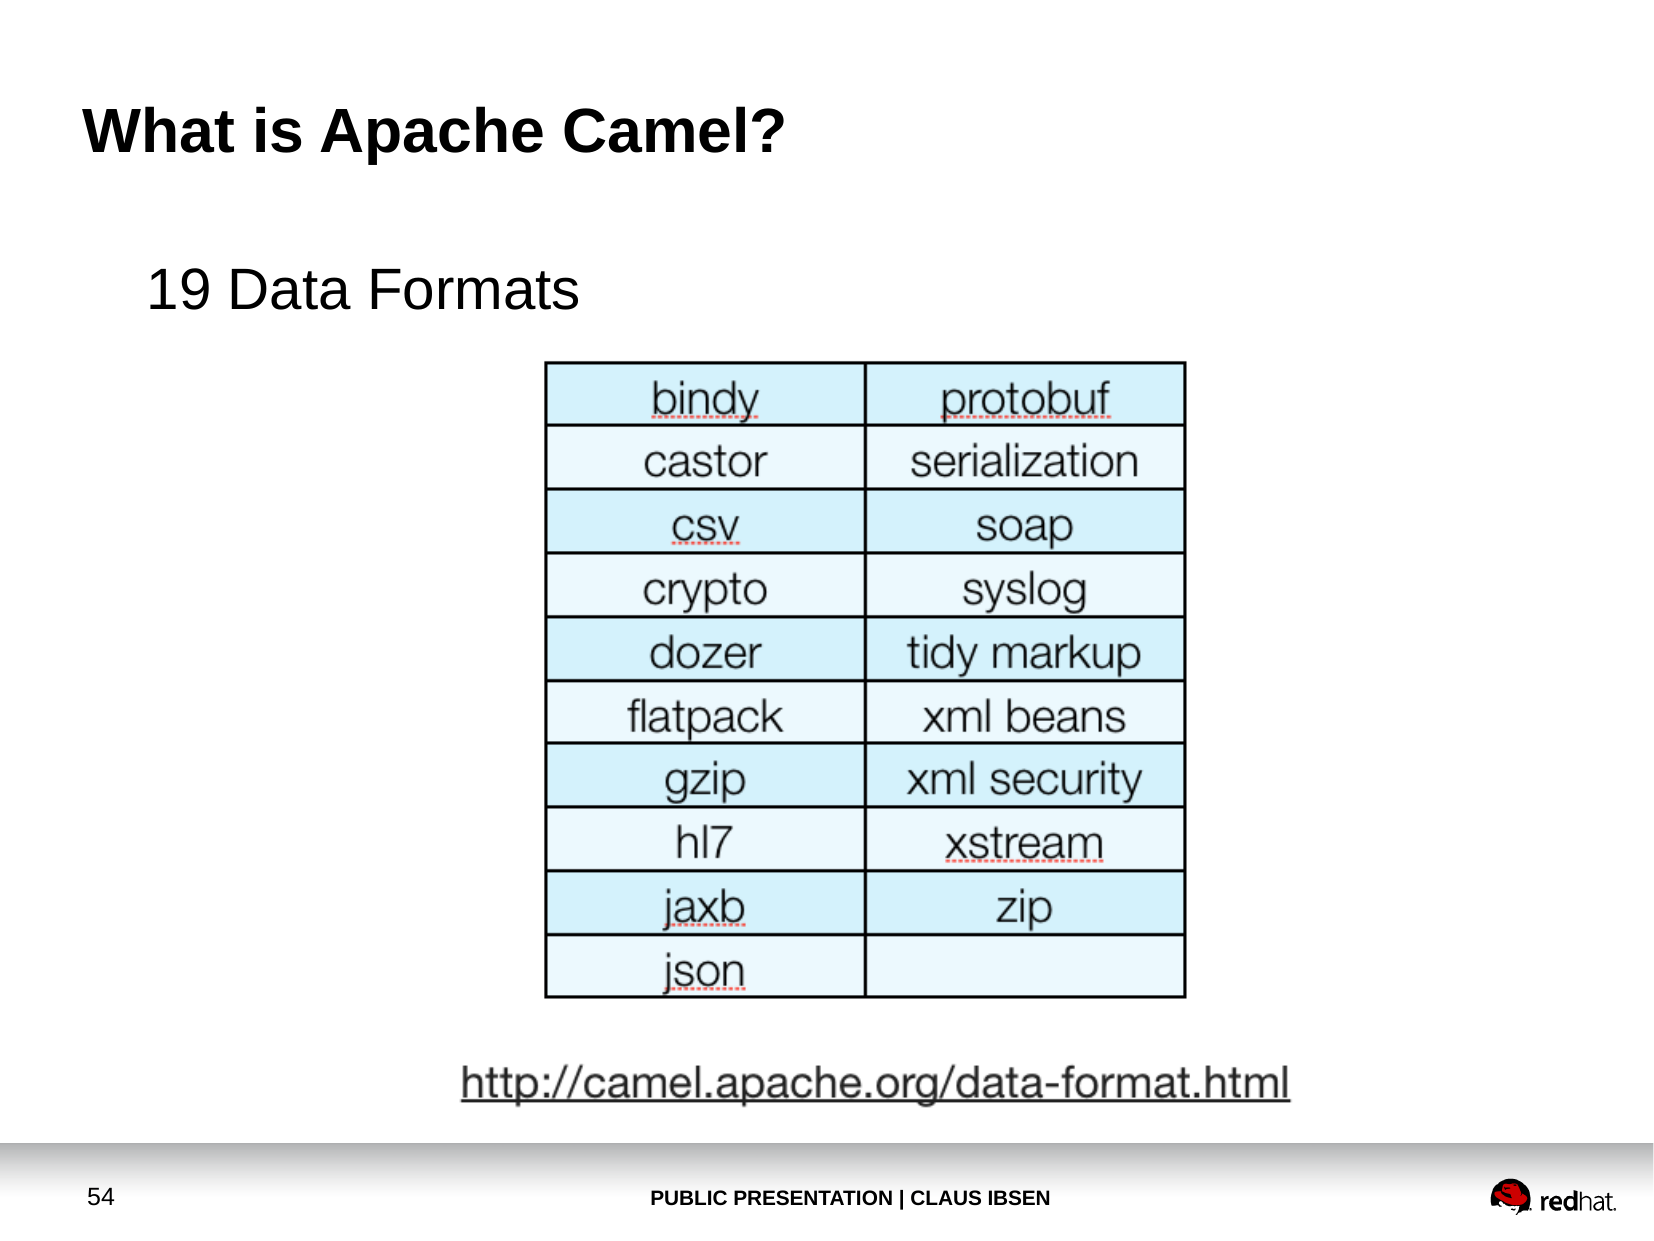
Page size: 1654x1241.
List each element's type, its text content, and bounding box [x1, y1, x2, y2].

picture [0, 1143, 1654, 1241]
title What is Apache Camel? [82, 37, 1571, 226]
list 19 Data Formats [86, 256, 1576, 1051]
picture [412, 328, 1329, 1126]
